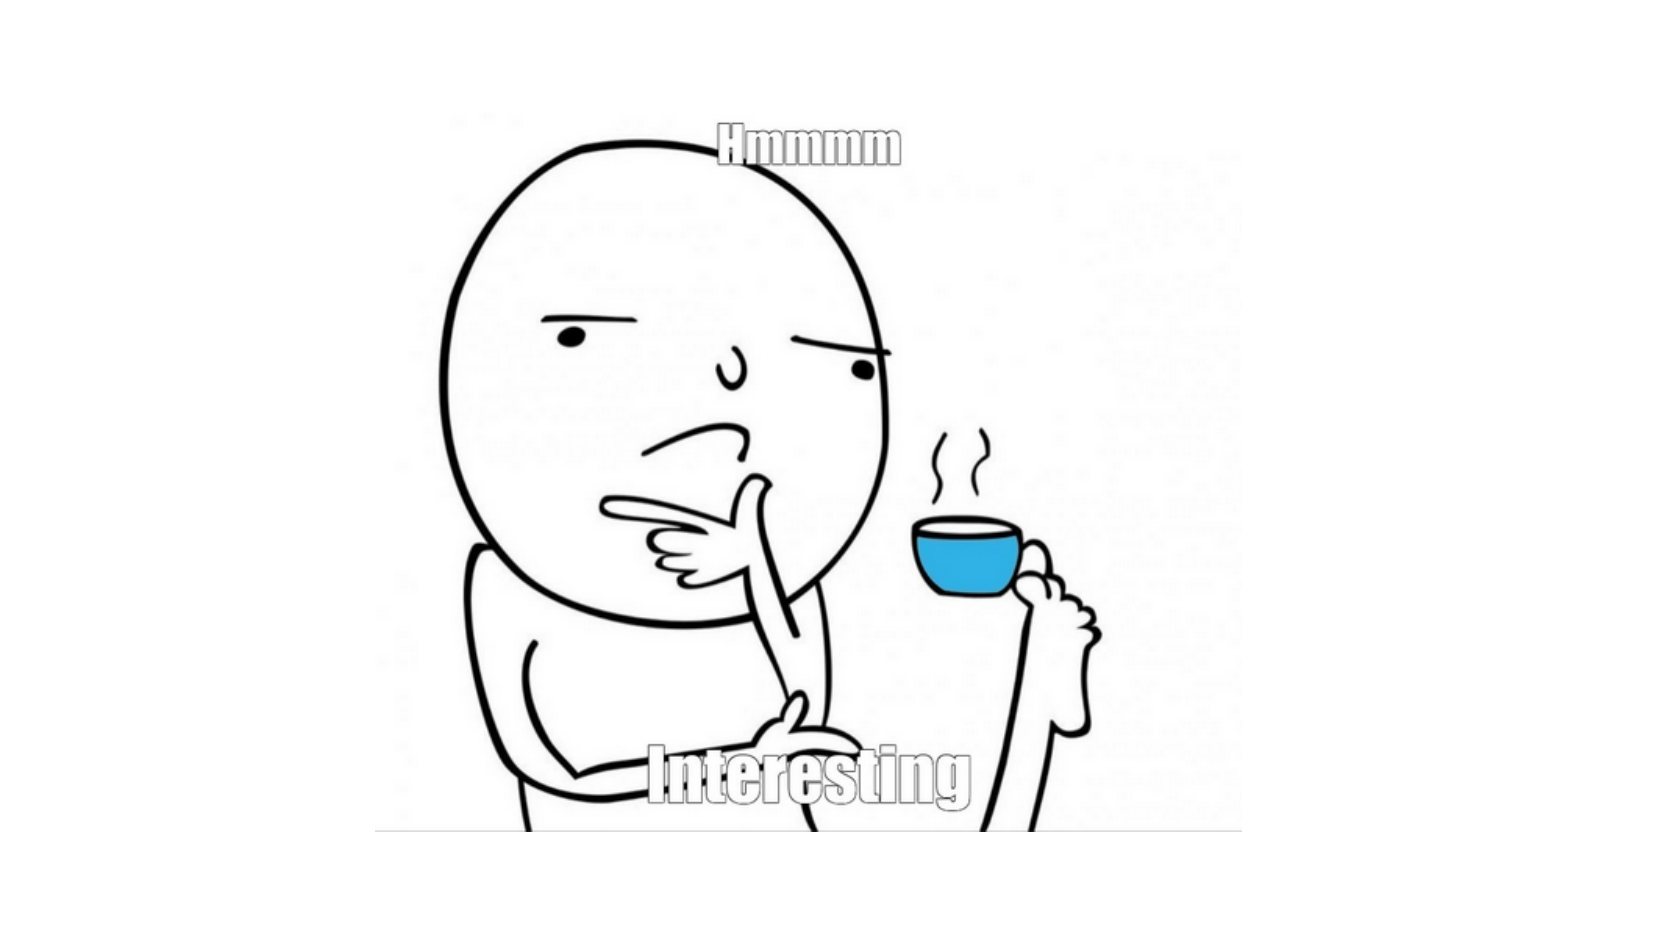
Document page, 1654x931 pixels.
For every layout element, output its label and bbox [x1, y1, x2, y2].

picture [375, 112, 1242, 832]
